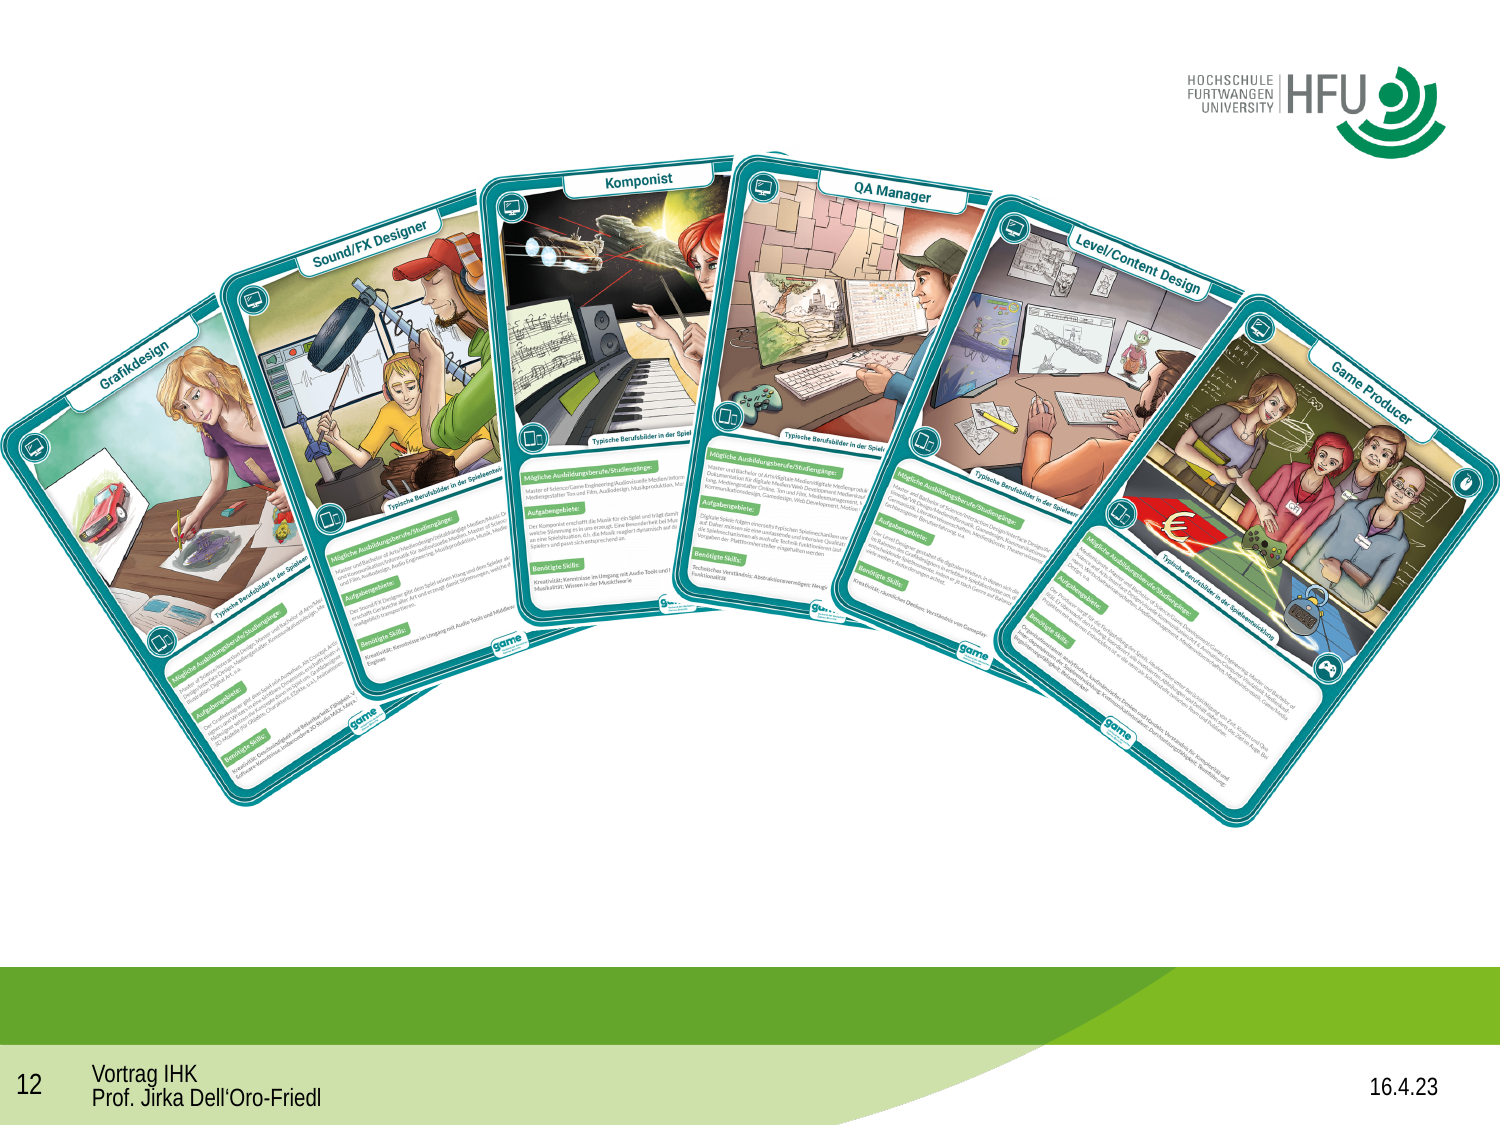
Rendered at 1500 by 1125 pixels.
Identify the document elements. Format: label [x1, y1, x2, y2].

picture [0, 145, 1500, 841]
picture [0, 967, 1500, 1125]
picture [1166, 53, 1454, 164]
